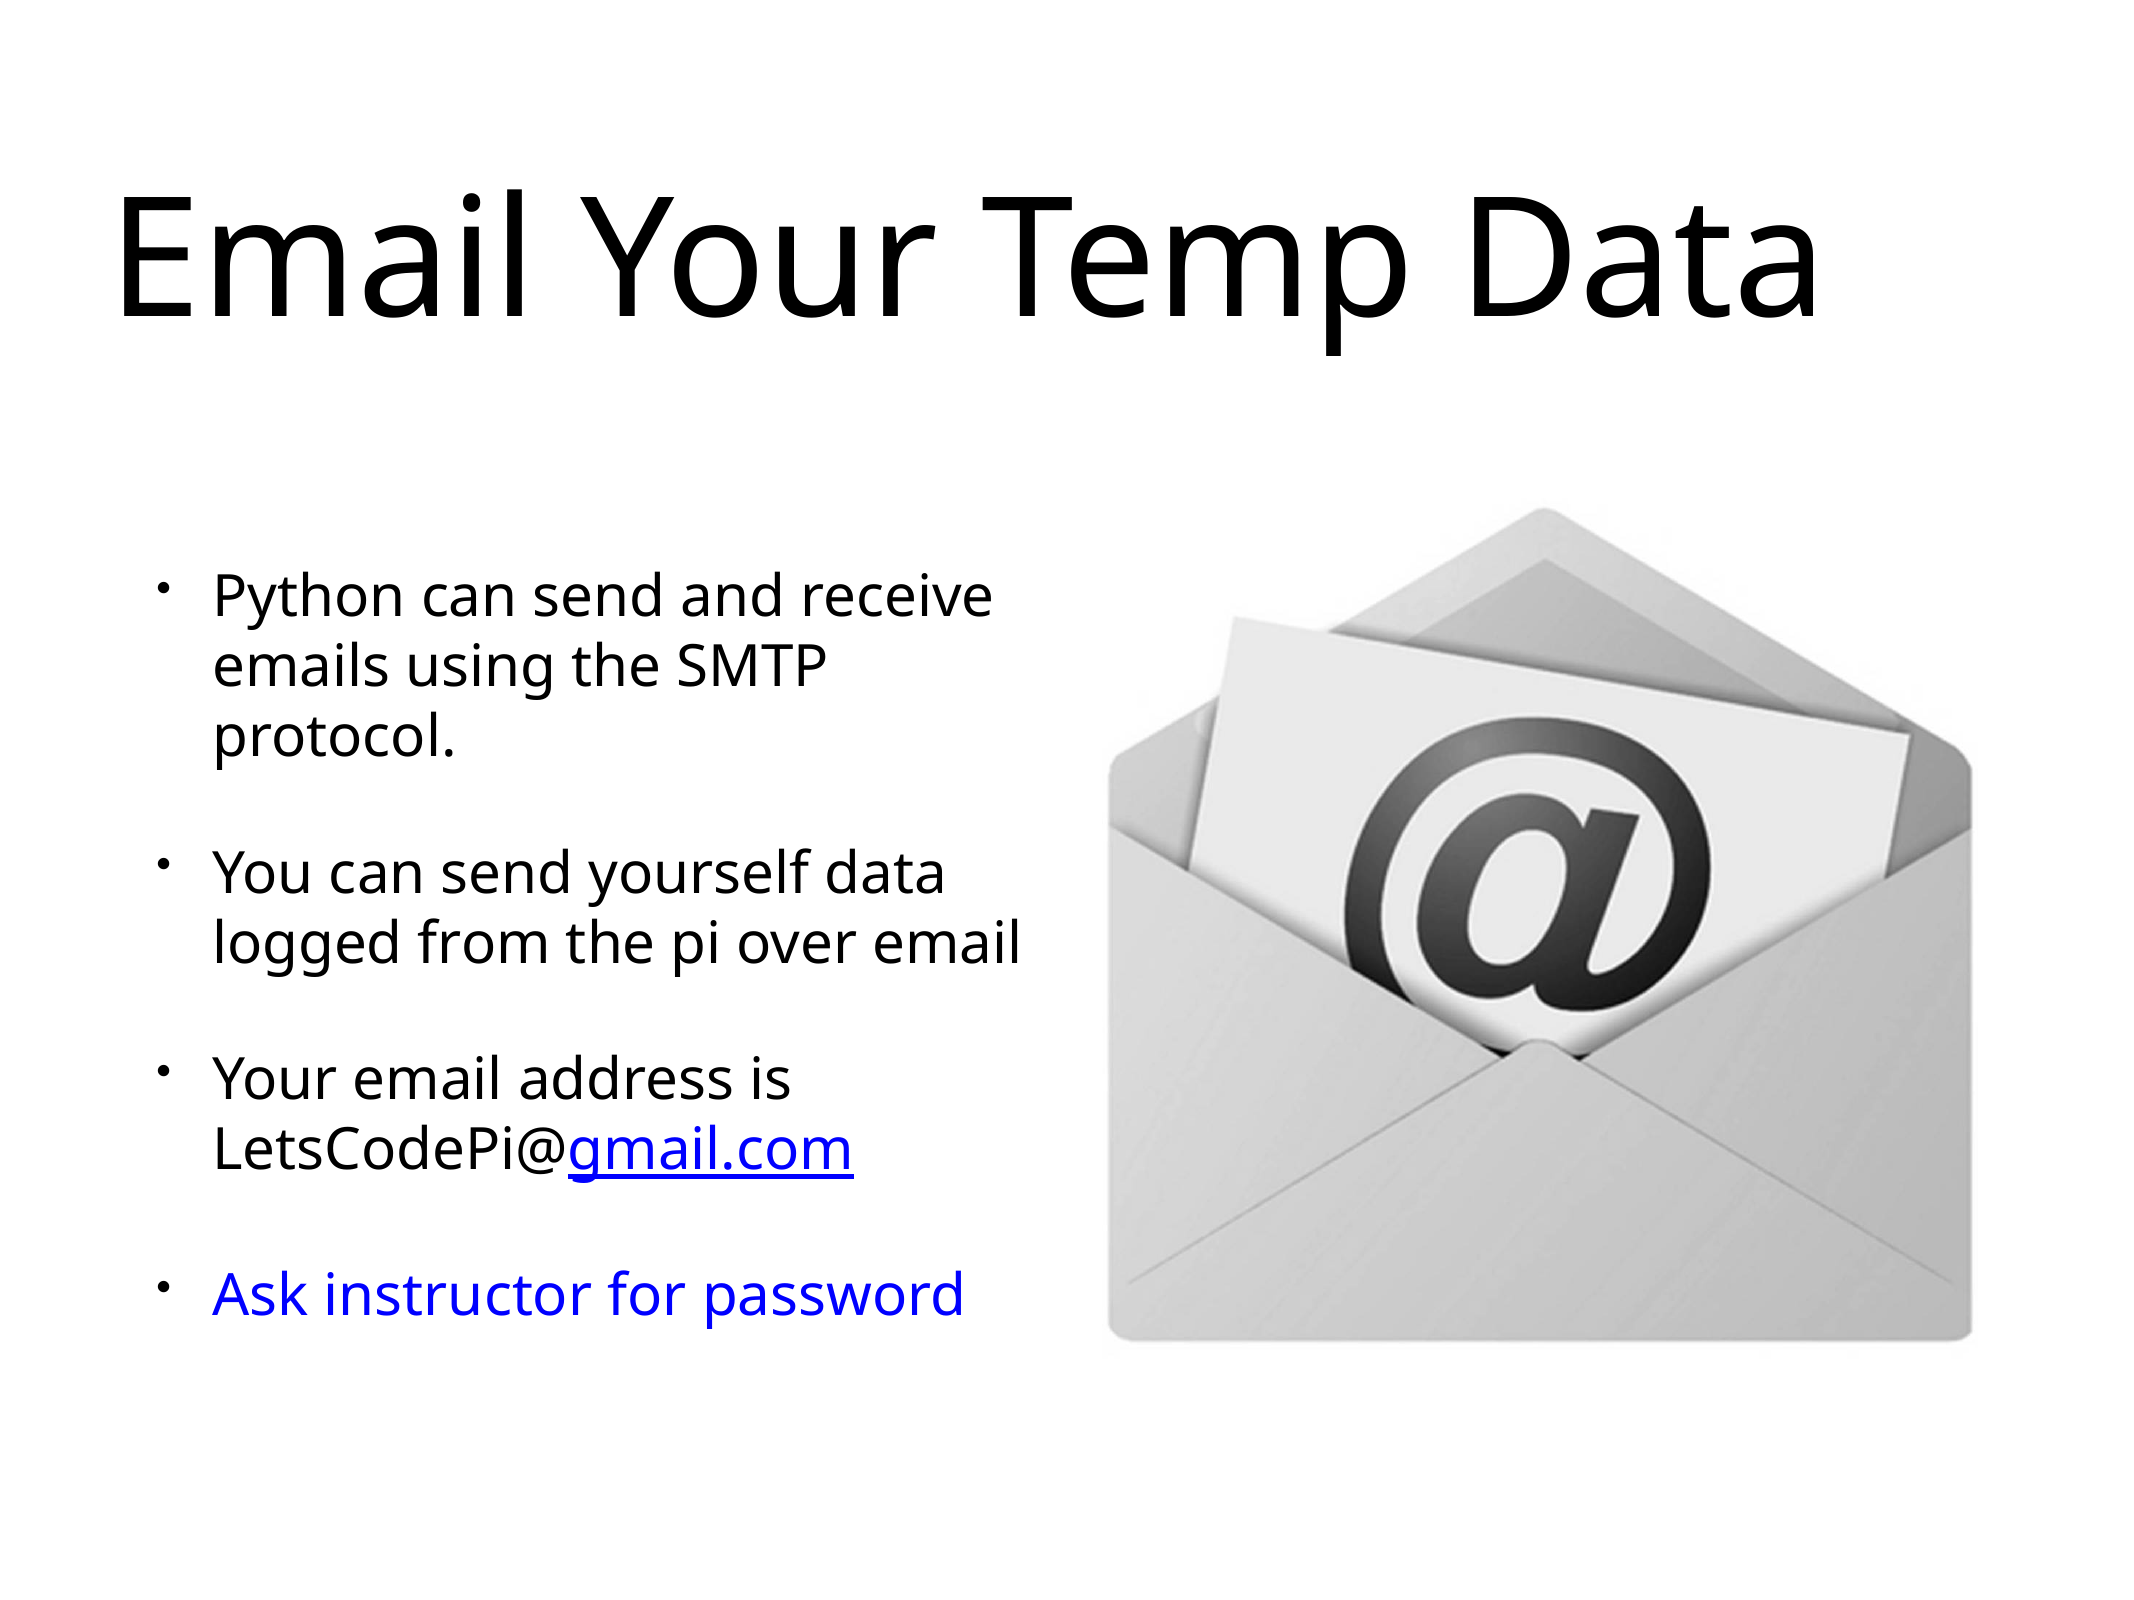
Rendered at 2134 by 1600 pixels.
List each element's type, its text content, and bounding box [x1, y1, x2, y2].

picture [1102, 498, 1978, 1387]
list Python can send and receive emails using the SMTP protocol. You can send yourself data logged from the pi over email Your email address is LetsCodePi@gmail.com Ask instructor for password [156, 427, 1032, 1459]
title Email Your Temp Data [109, 72, 2008, 428]
